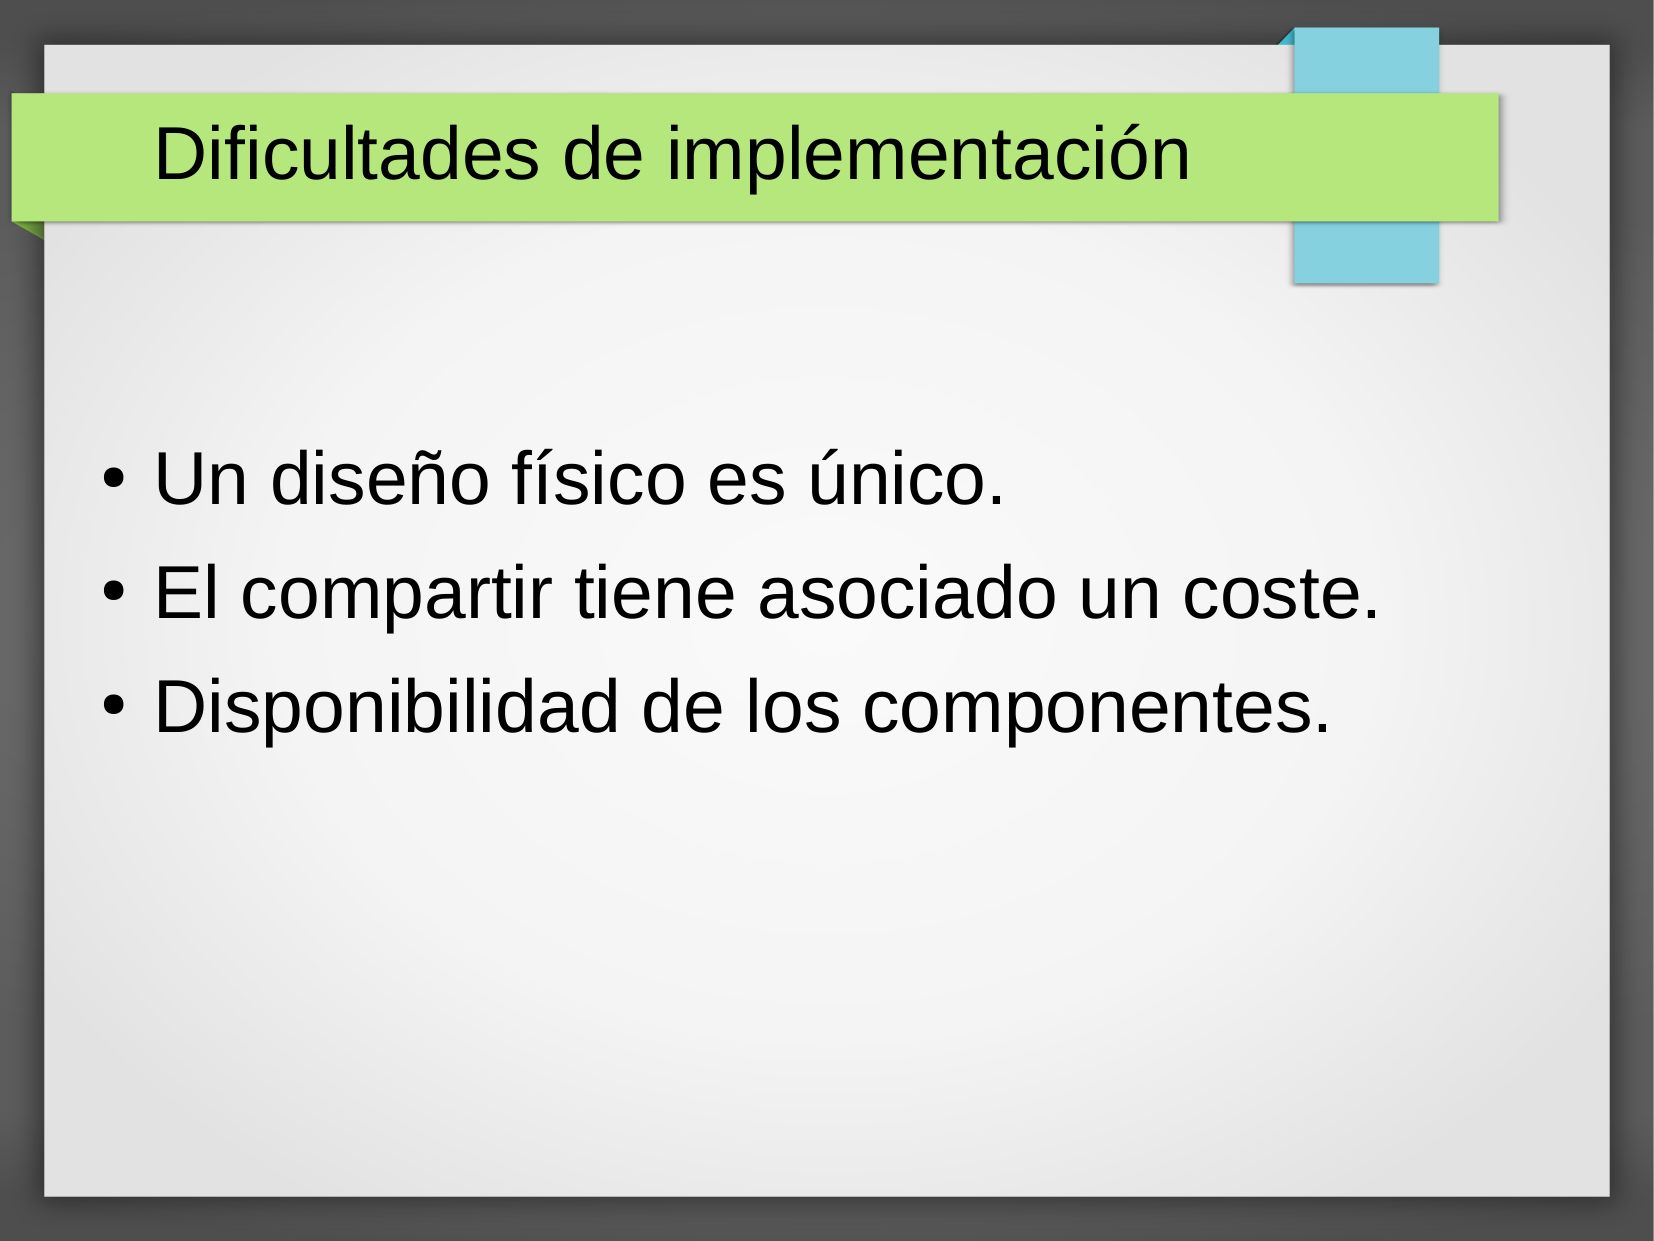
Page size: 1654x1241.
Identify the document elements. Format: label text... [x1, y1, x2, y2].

picture [0, 0, 1654, 1241]
title Dificultades de implementación [82, 94, 1264, 213]
list Un diseño físico es único. El compartir tiene asociado un coste. Disponibilidad de los componentes. [82, 437, 1571, 804]
